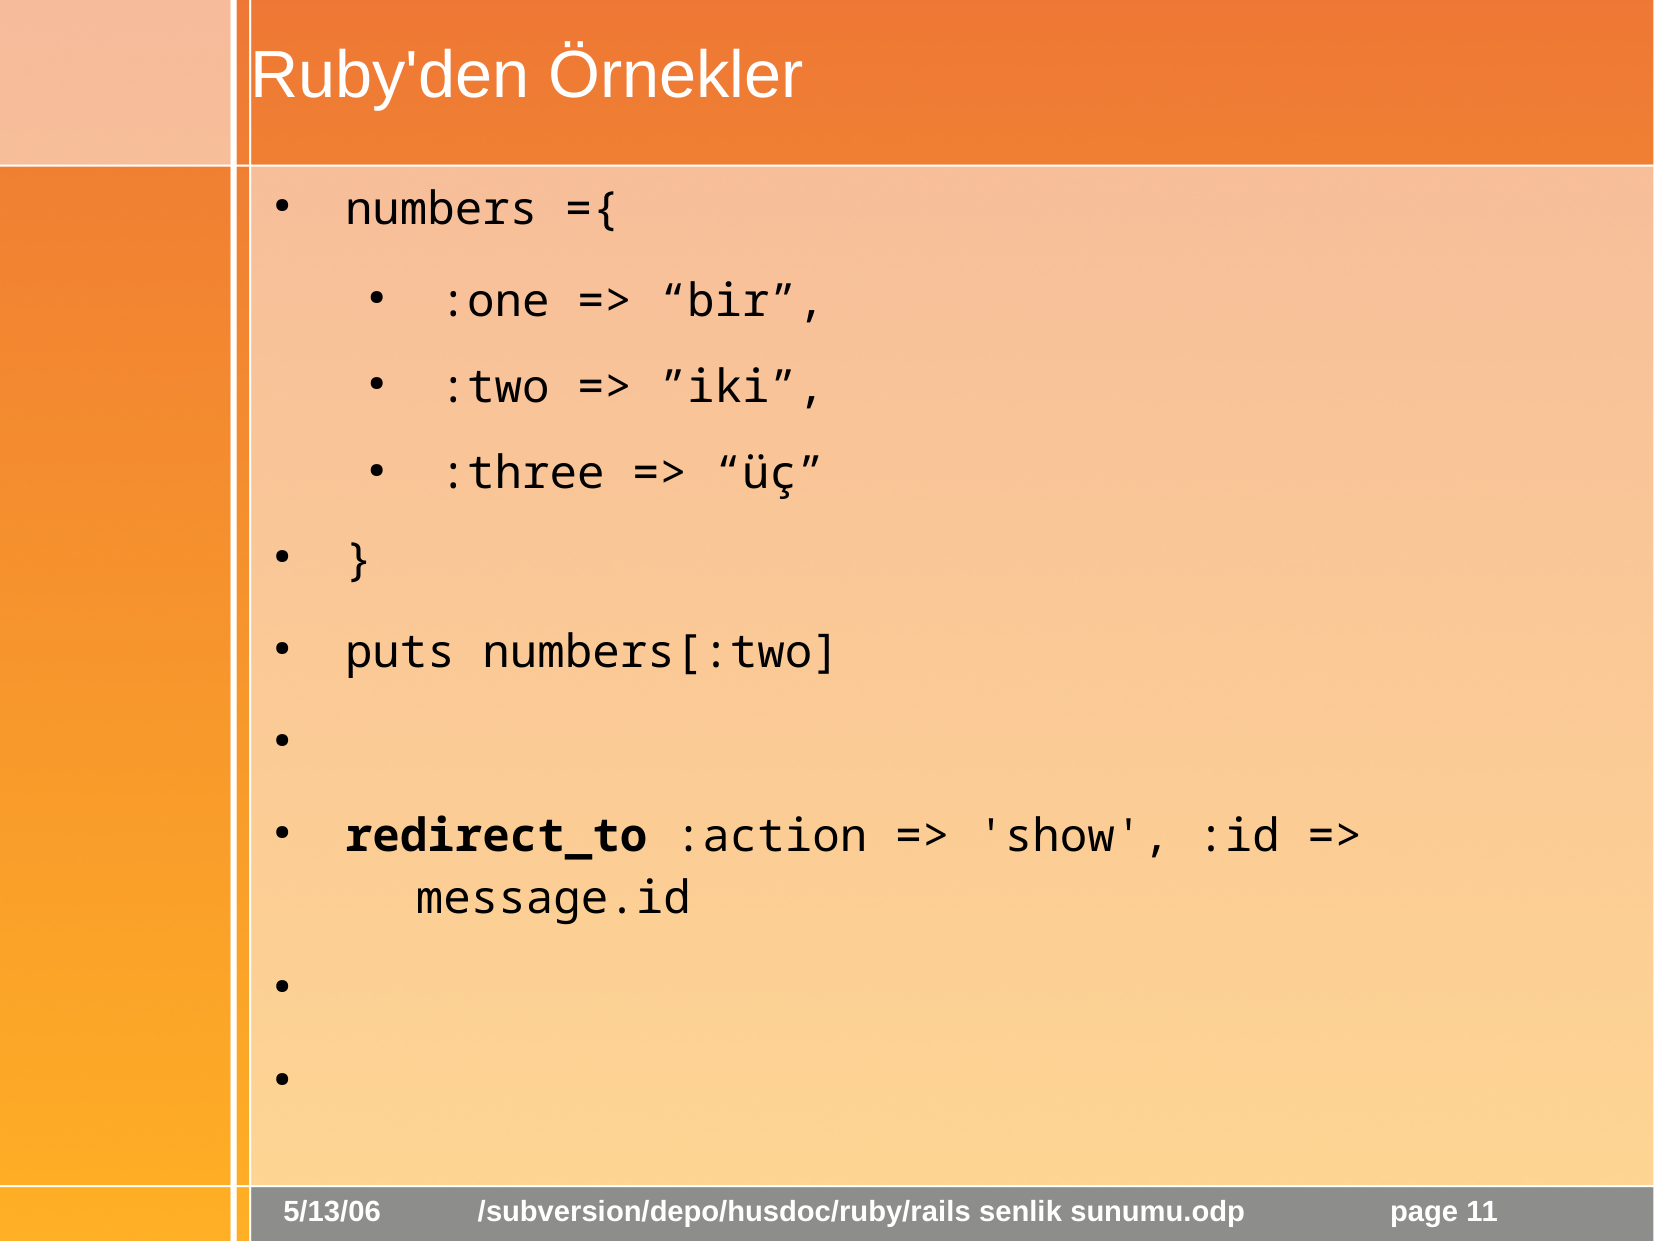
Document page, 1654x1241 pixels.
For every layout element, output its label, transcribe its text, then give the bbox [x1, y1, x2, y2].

list numbers ={ :one => “bir”, :two => ”iki”, :three => “üç” } puts numbers[:two] redirect_to :action => 'show', :id => message.id [250, 175, 1477, 1051]
title Ruby'den Örnekler [250, 11, 1477, 137]
picture [0, 0, 1654, 1241]
